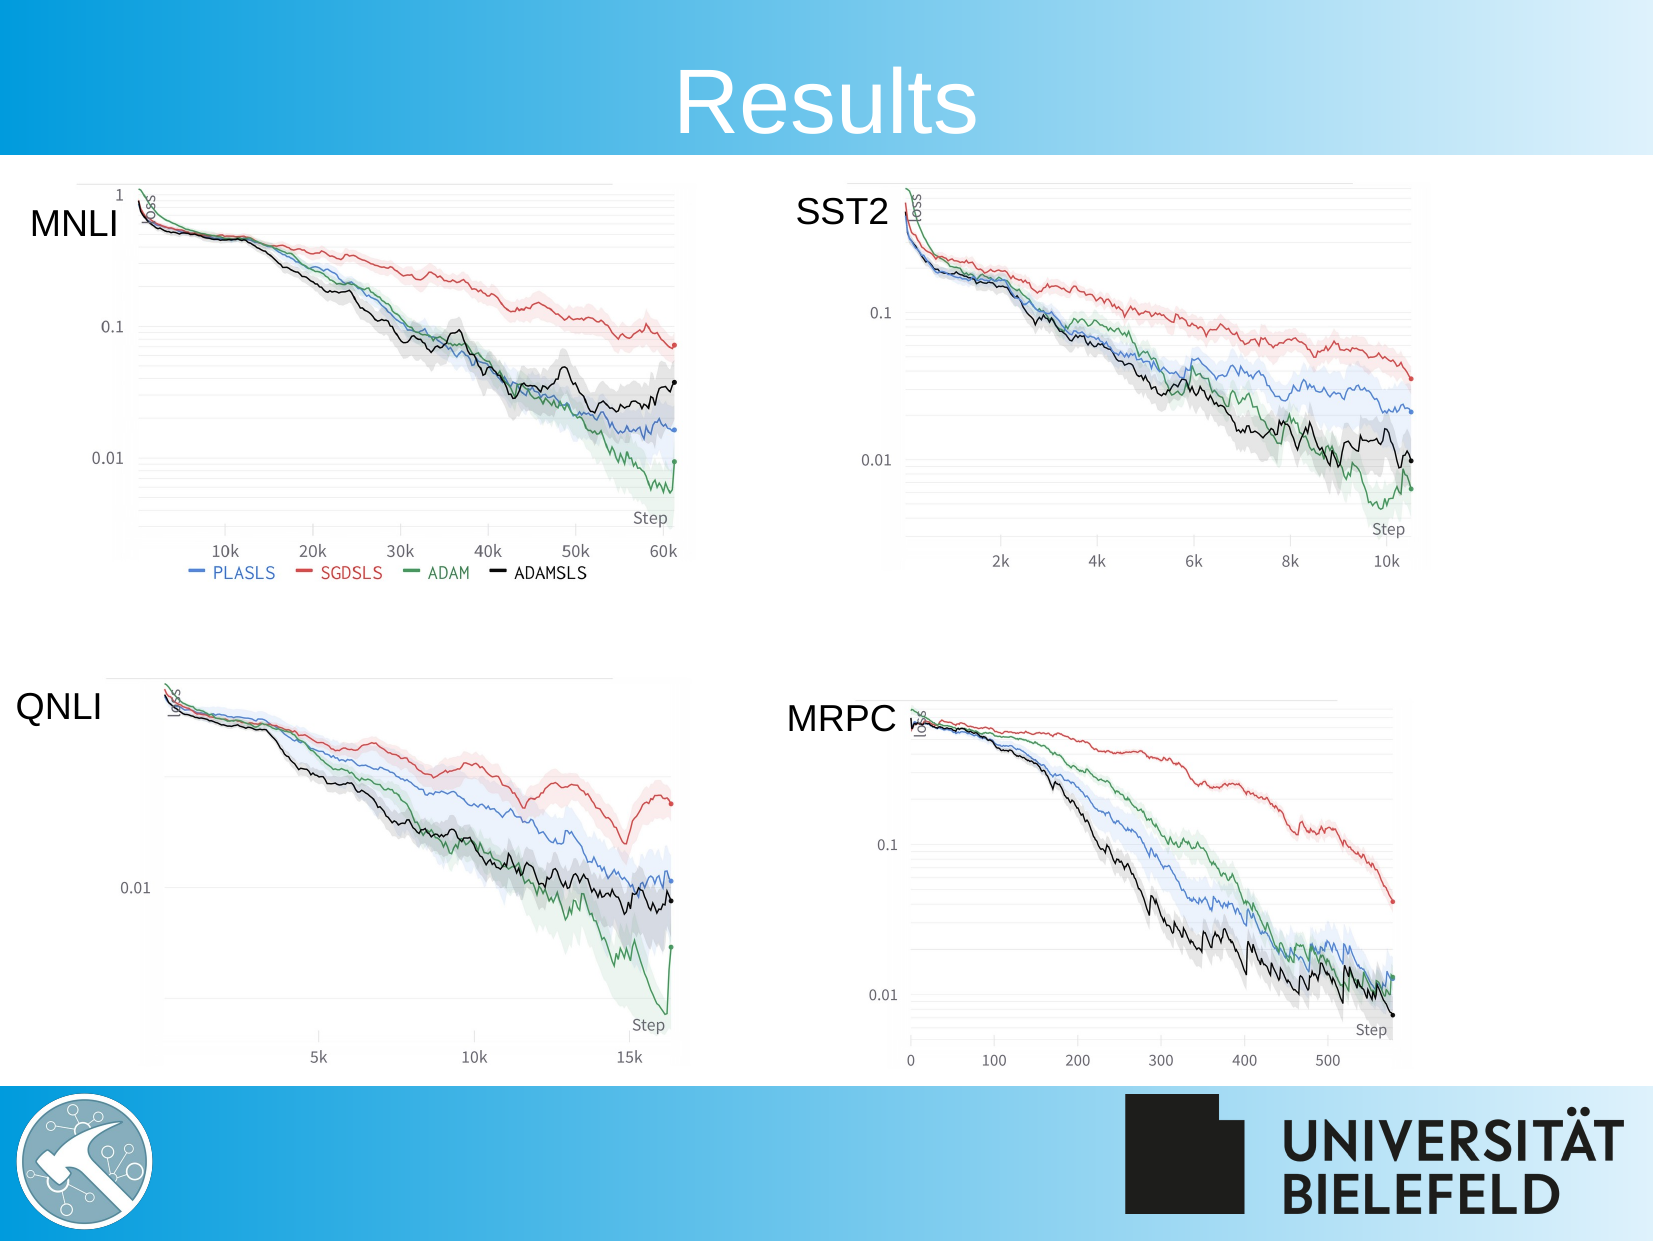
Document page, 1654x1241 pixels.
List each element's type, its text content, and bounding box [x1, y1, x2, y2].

picture [840, 682, 1426, 1083]
picture [60, 164, 711, 601]
picture [17, 1086, 153, 1241]
text_box MRPC [771, 690, 912, 747]
picture [1125, 1094, 1624, 1214]
picture [831, 164, 1446, 586]
picture [90, 659, 706, 1081]
text_box MNLI [15, 195, 135, 252]
text_box SST2 [780, 183, 905, 241]
text_box QNLI [0, 678, 118, 736]
title Results [82, 49, 1571, 155]
